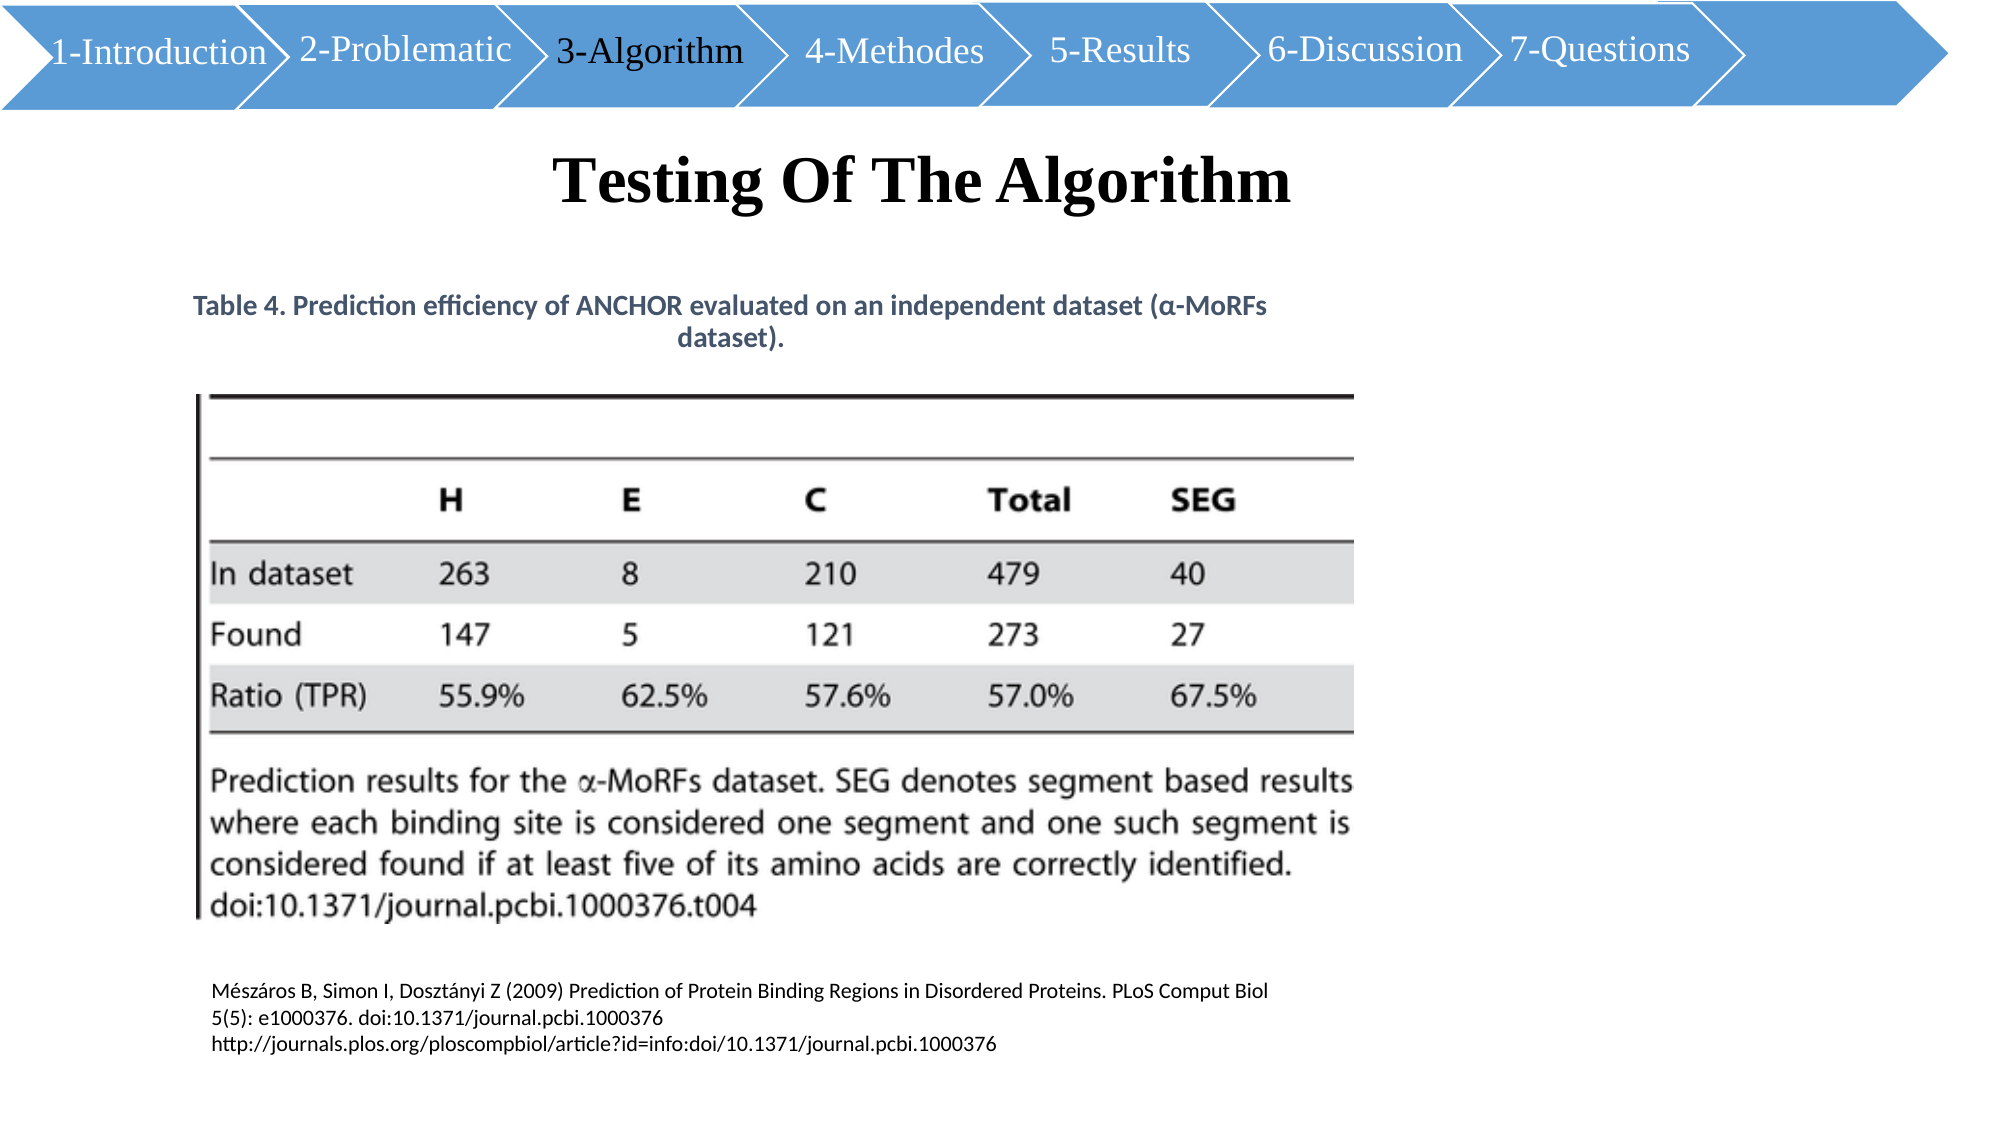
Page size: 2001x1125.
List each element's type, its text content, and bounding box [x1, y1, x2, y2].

text_box 3-Algorithm [541, 18, 761, 79]
text_box Table 4. Prediction efficiency of ANCHOR evaluated on an independent dataset (α-MoRFs dataset). [162, 283, 1300, 363]
text_box Mészáros B, Simon I, Dosztányi Z (2009) Prediction of Protein Binding Regions in Disordered Proteins. PLoS Comput Biol 5(5): e1000376. doi:10.1371/journal.pcbi.1000376 http://journals.plos.org/ploscompbiol/article?id=info:doi/10.1371/journal.pcbi.1000376 [196, 969, 1312, 1065]
text_box 6-Discussion [1252, 16, 1481, 77]
text_box 2-Problematic [284, 16, 530, 78]
text_box [0, 0, 1951, 111]
picture [196, 394, 1354, 924]
text_box 4-Methodes [790, 18, 1002, 79]
text_box 5-Results [1034, 17, 1208, 79]
text_box Testing Of The Algorithm [538, 129, 1325, 224]
text_box 7-Questions [1494, 16, 1708, 77]
text_box 1-Introduction [35, 19, 285, 80]
